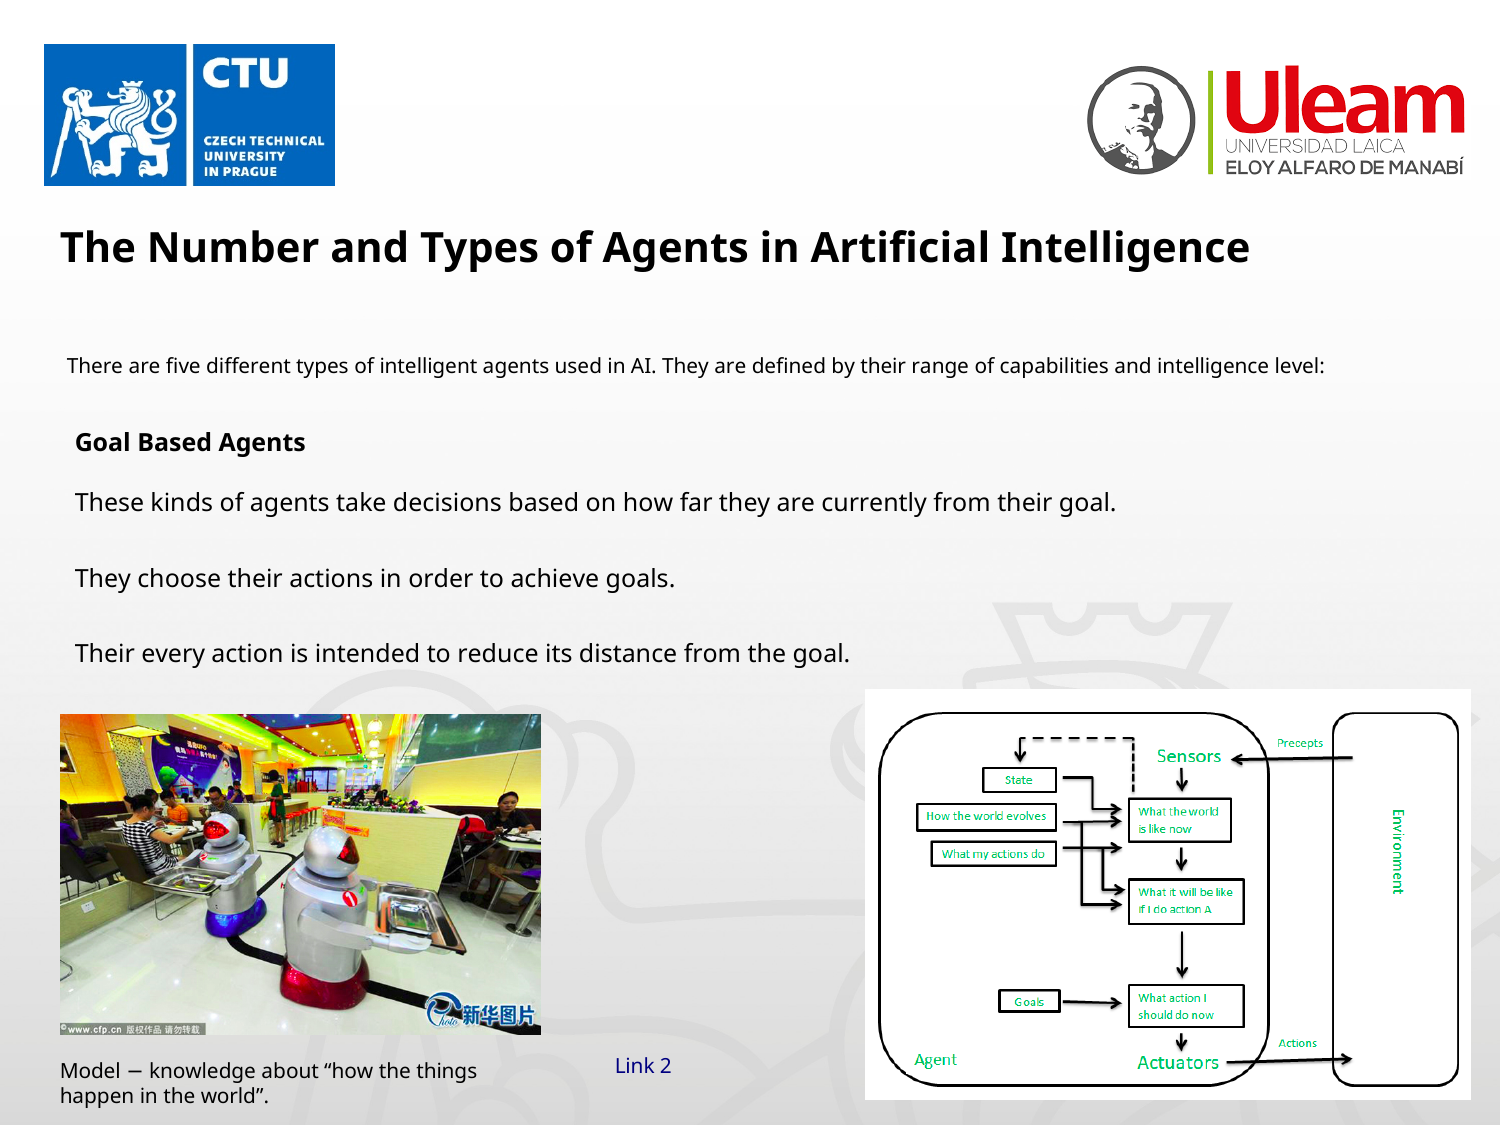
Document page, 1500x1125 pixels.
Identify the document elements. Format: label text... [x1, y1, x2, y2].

text_box These kinds of agents take decisions based on how far they are currently from their goal. They choose their actions in order to achieve goals. Their every action is intended to reduce its distance from the goal. [60, 479, 1396, 751]
text_box There are five different types of intelligent agents used in AI. They are defined by their range of capabilities and intelligence level: [52, 345, 1441, 385]
text_box Goal Based Agents [60, 418, 511, 495]
text_box Model − knowledge about “how the things happen in the world”. [45, 1050, 526, 1115]
picture [0, 0, 1500, 1125]
title The Number and Types of Agents in Artificial Intelligence [45, 212, 1351, 329]
text_box Link 2 [600, 1045, 706, 1111]
